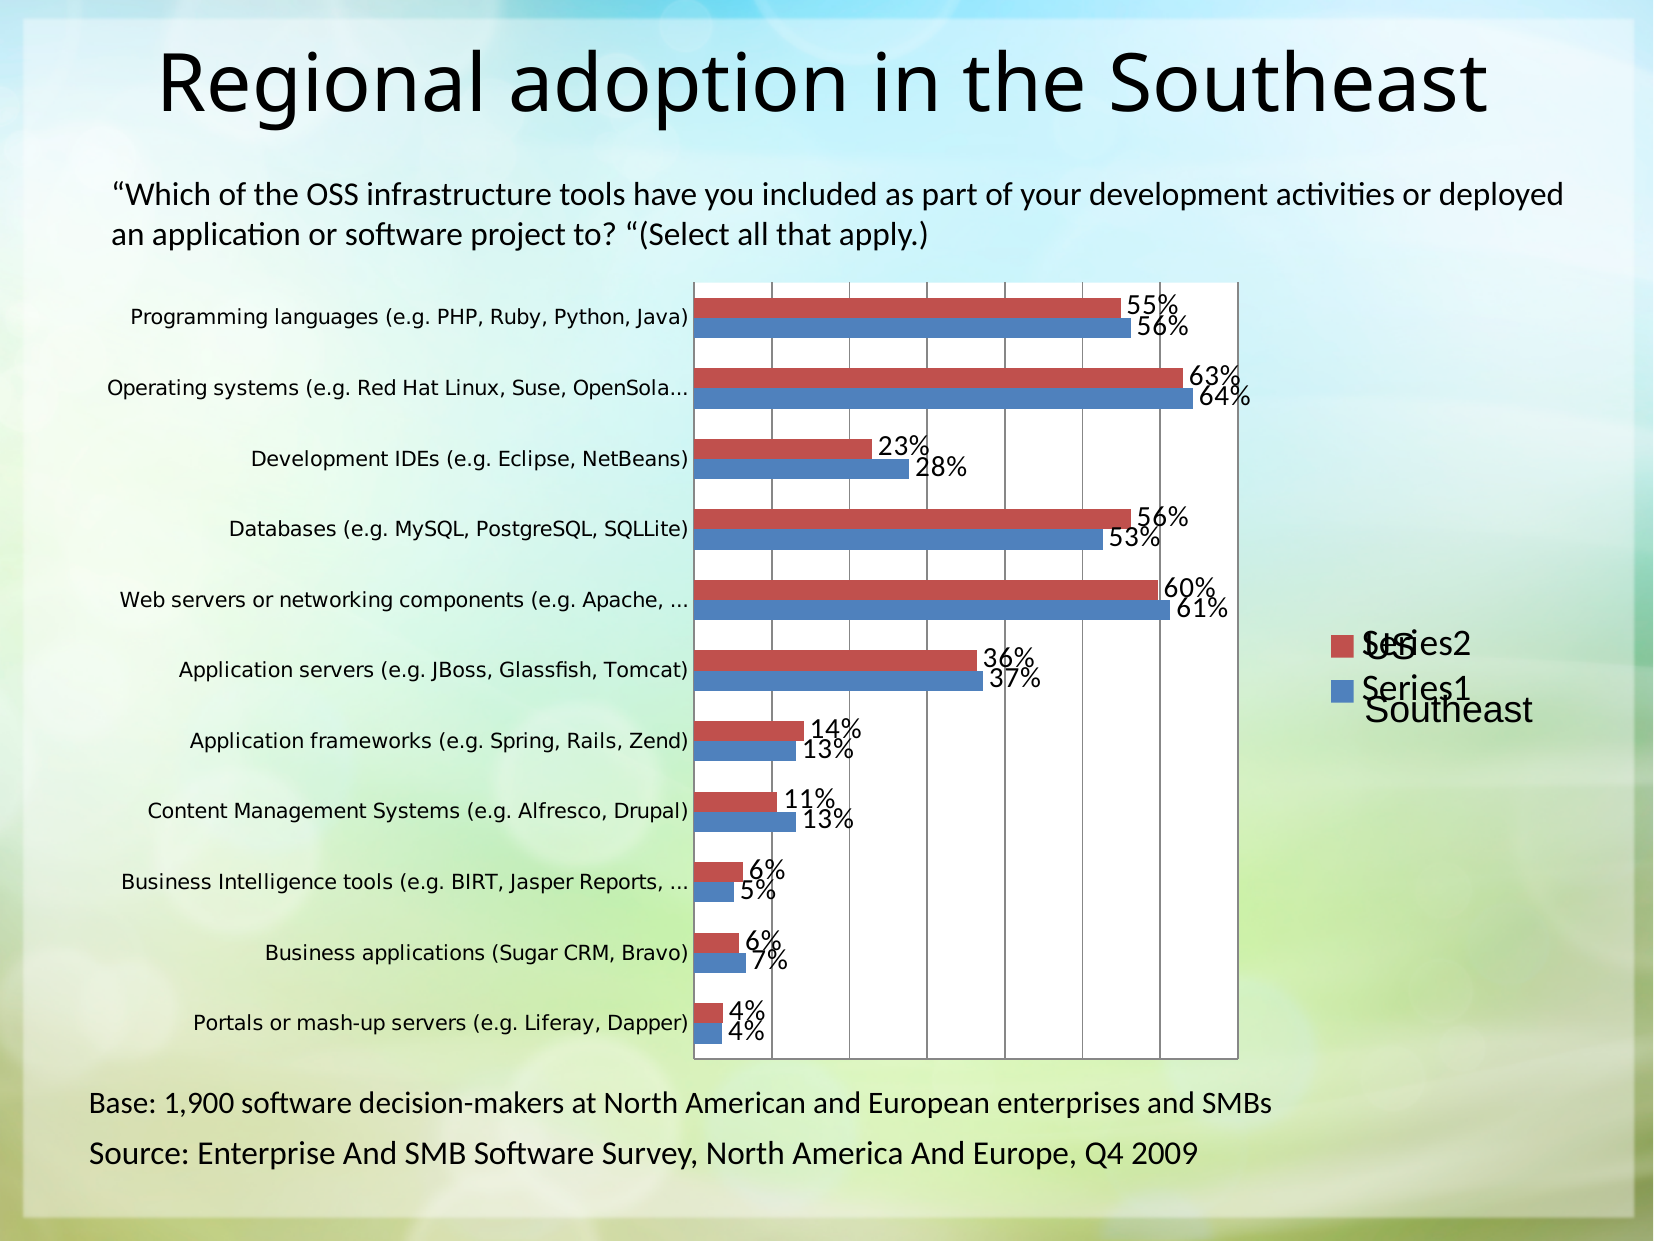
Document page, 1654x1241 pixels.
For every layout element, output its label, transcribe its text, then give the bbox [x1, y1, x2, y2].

chart [96, 261, 1565, 1072]
title Regional adoption in the Southeast [79, 16, 1568, 144]
picture [0, 0, 1654, 1241]
text_box US [1349, 618, 1466, 676]
text_box Southeast [1349, 680, 1653, 738]
text_box Base: 1,900 software decision-makers at North American and European enterprises and SMBs [73, 1072, 1651, 1128]
text_box Source: Enterprise And SMB Software Survey, North America And Europe, Q4 2009 [89, 1131, 1568, 1172]
text_box “Which of the OSS infrastructure tools have you included as part of your development activities or deployed an application or software project to? “(Select all that apply.) [96, 165, 1584, 260]
